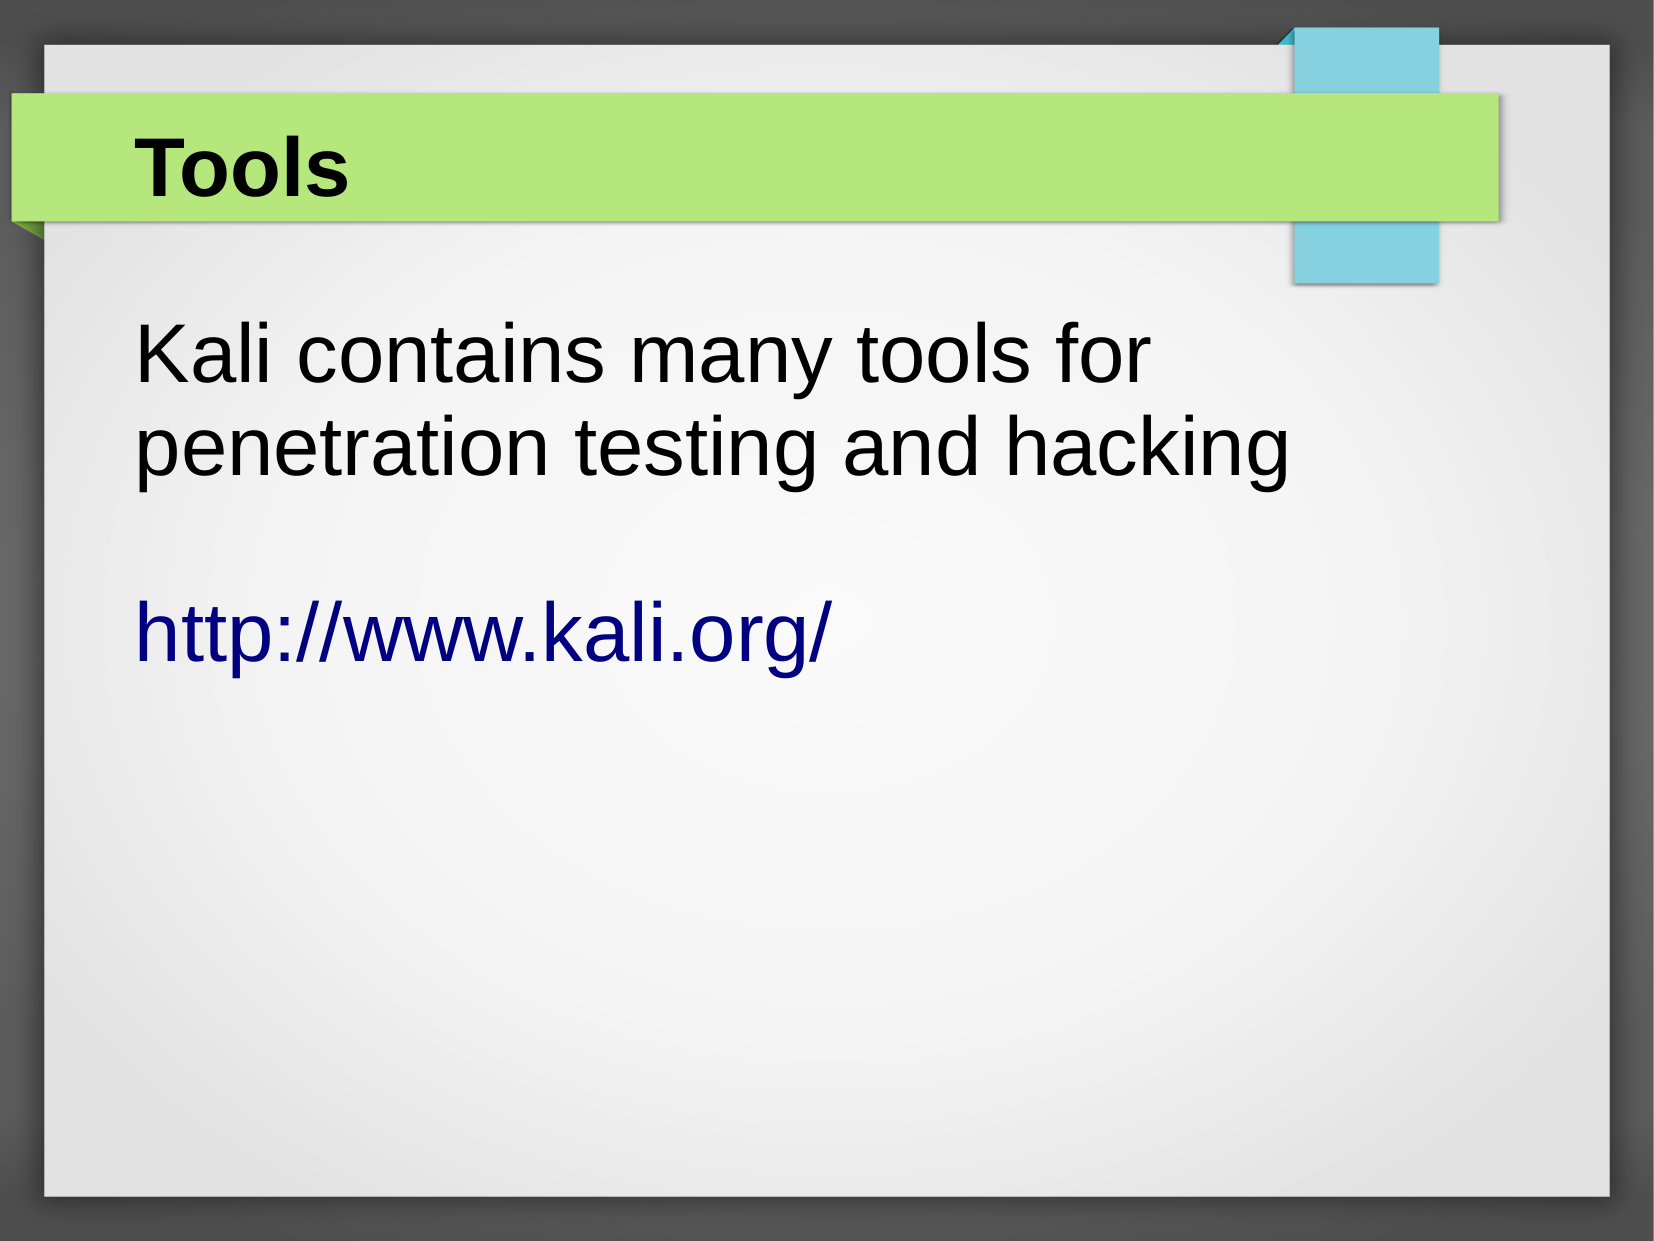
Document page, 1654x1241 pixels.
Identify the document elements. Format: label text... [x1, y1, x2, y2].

picture [0, 0, 1654, 1241]
text_box Tools Kali contains many tools for penetration testing and hacking http://www.kali.org/ [120, 114, 1308, 687]
